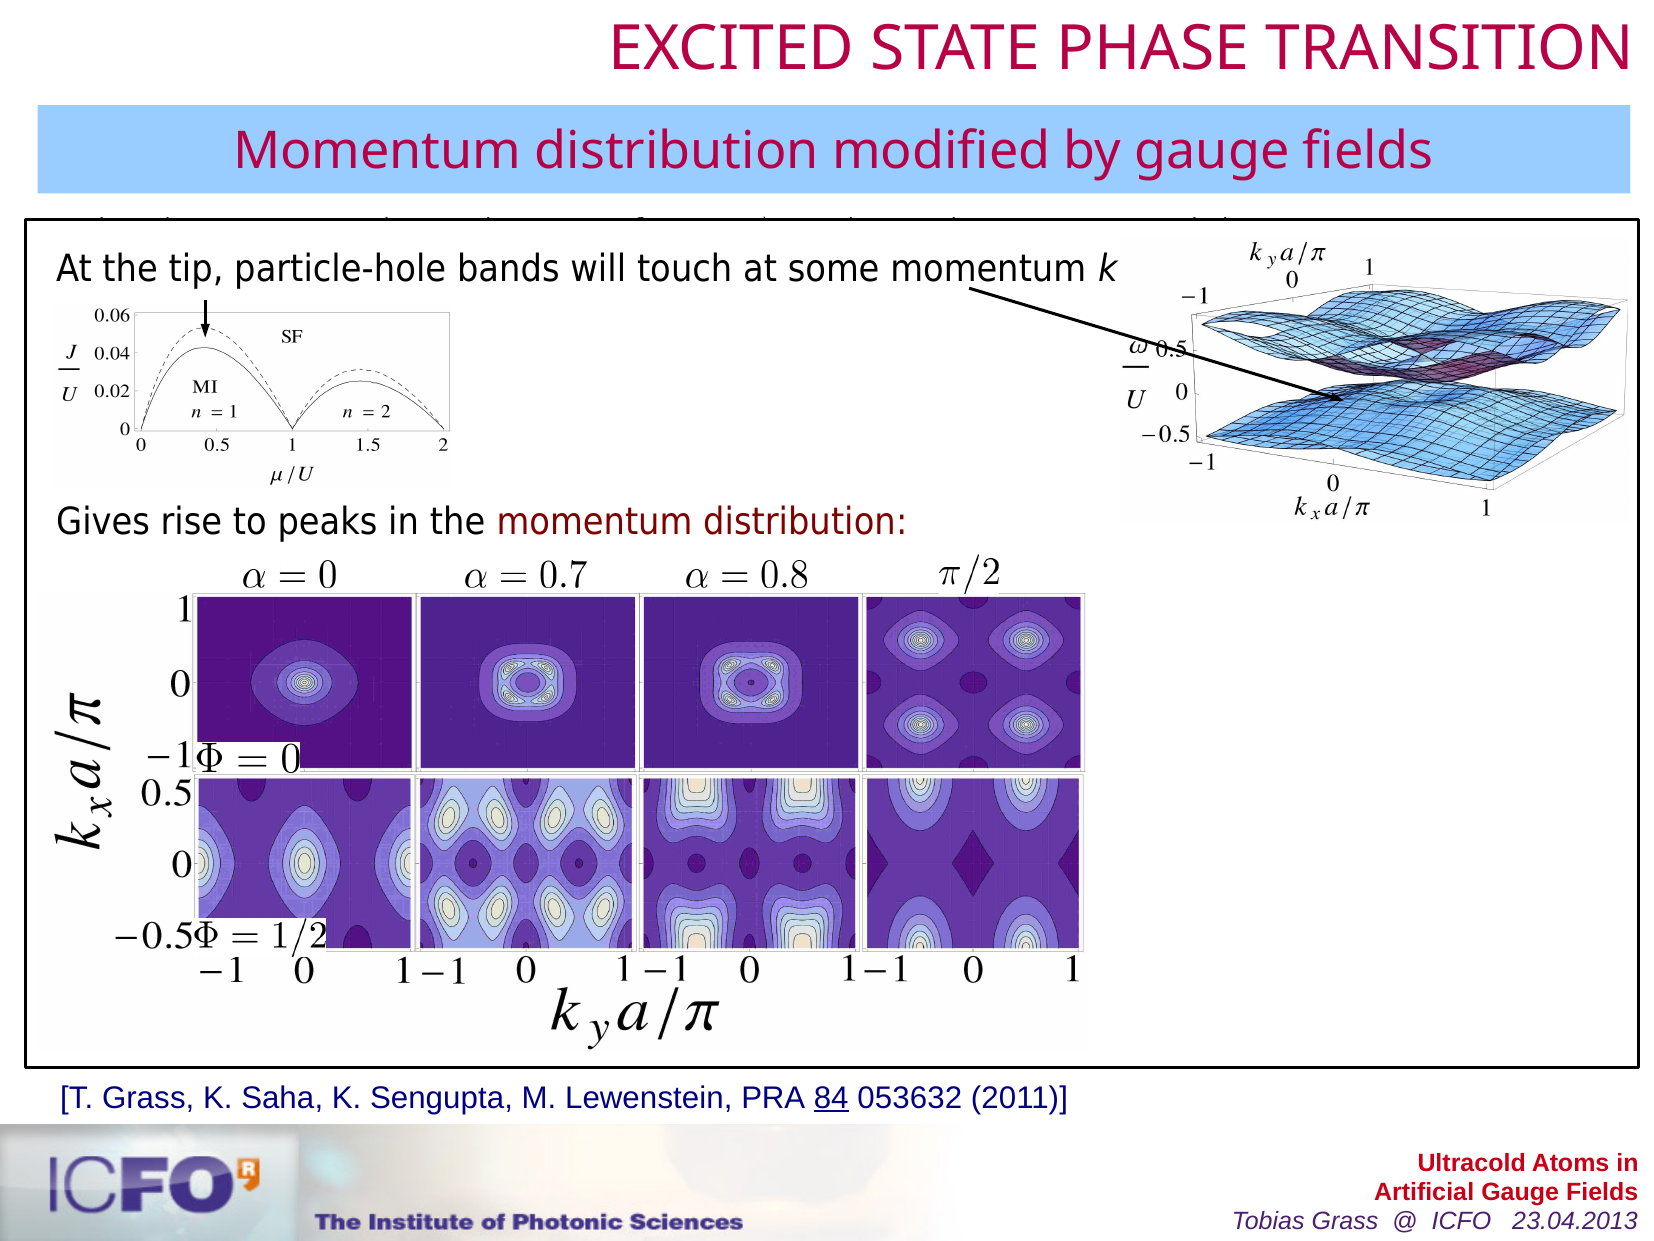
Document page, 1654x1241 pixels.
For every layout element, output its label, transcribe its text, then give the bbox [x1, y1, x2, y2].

text_box Momentum distribution modified by gauge fields [37, 105, 1631, 194]
picture [465, 560, 587, 588]
text_box Ultracold Atoms in Artificial Gauge Fields Tobias Grass @ ICFO 23.04.2013 [712, 1138, 1654, 1241]
picture [1119, 237, 1630, 526]
text_box [25, 219, 1639, 1068]
text_box EXCITED STATE PHASE TRANSITION [0, 0, 1651, 99]
text_box At the tip, particle-hole bands will touch at some momentum k [41, 238, 1133, 332]
picture [36, 554, 1088, 1051]
picture [0, 1124, 976, 1241]
picture [53, 332, 451, 488]
text_box Gives rise to peaks in the momentum distribution: [41, 492, 923, 586]
picture [243, 560, 336, 588]
text_box Ginzburg-Landau theory for 2nd order phase transition [E. dos Santos et al., PRA 79, 013614 (2009)] Equations of motion yield excitation spectra, phase boundary ... [T. Grass, K. Saha, K. Sengupta, M. Lewenstein, PRA 84 053632 (2011)] [45, 203, 1654, 1126]
picture [686, 560, 807, 588]
